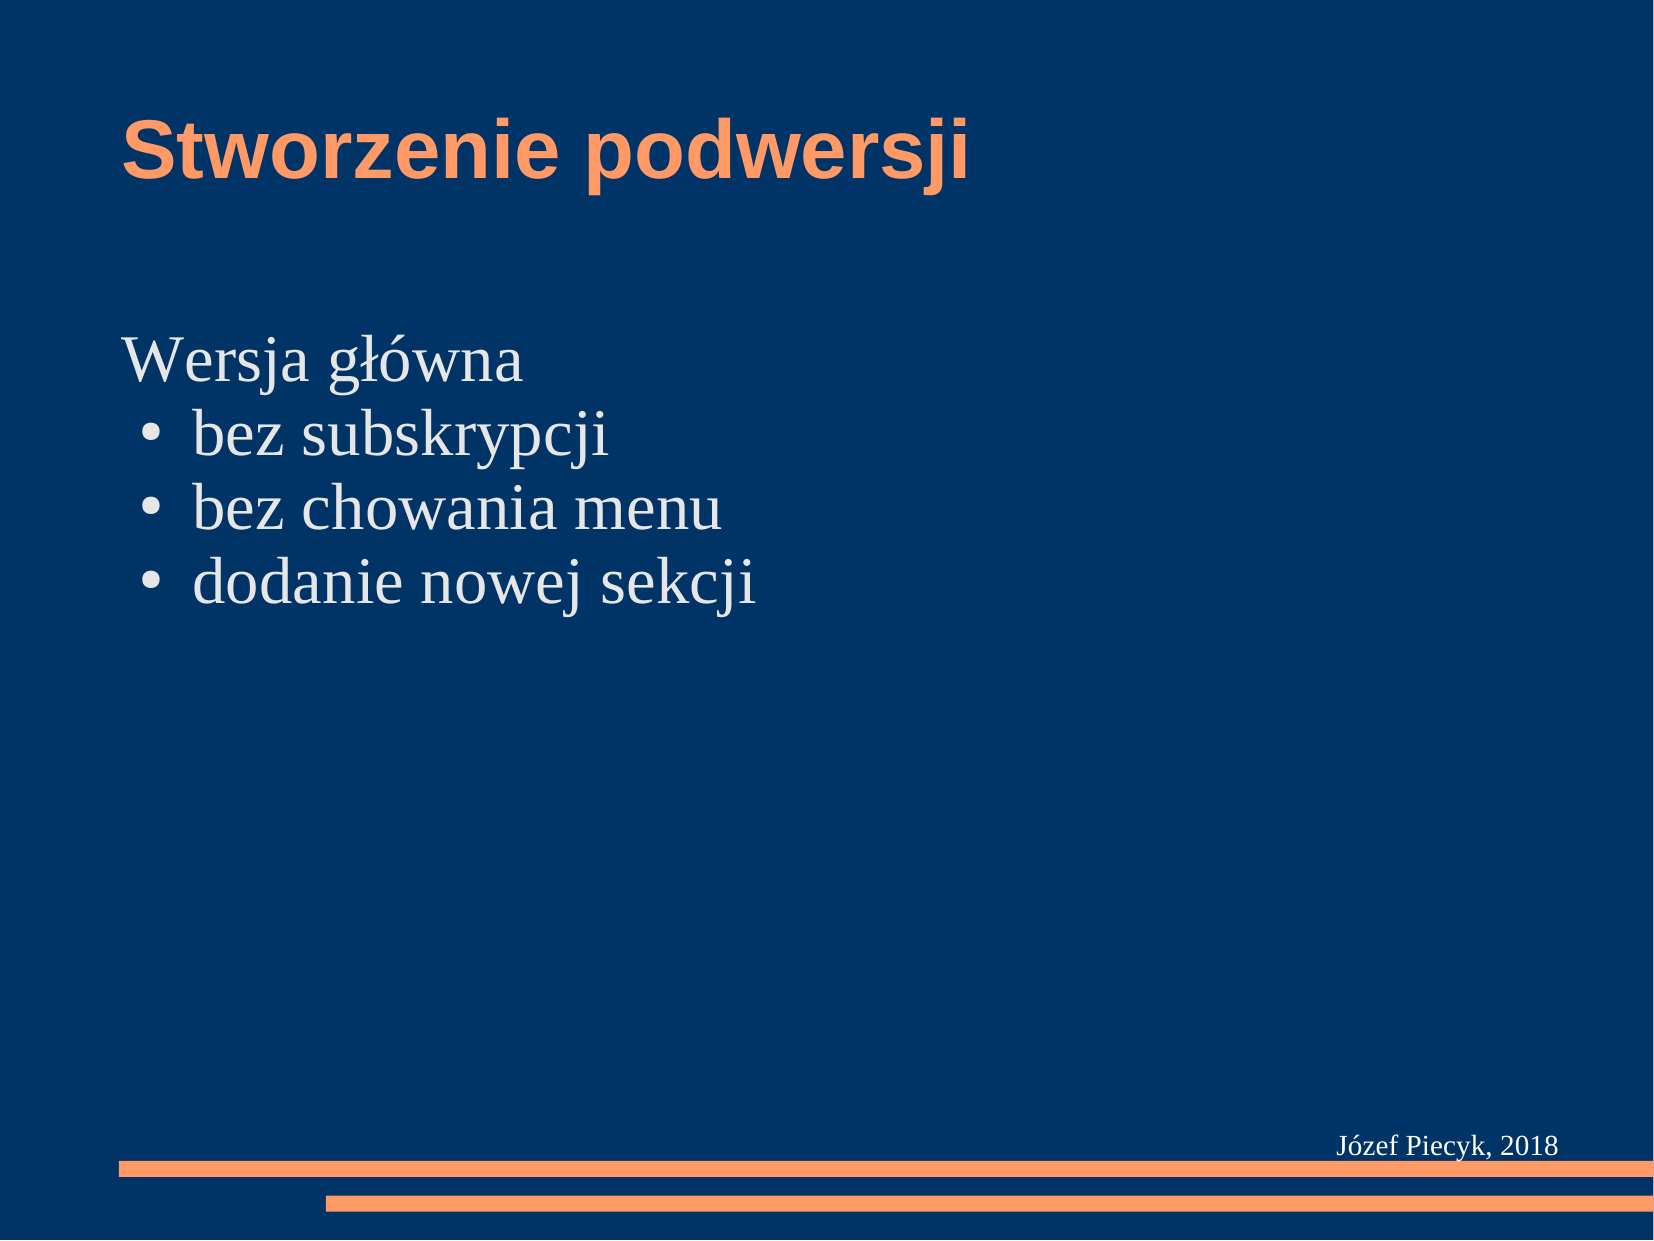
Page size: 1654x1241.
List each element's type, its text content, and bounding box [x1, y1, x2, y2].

title Stworzenie podwersji [121, 46, 1534, 254]
list Wersja główna bez subskrypcji bez chowania menu dodanie nowej sekcji [121, 322, 1561, 1132]
